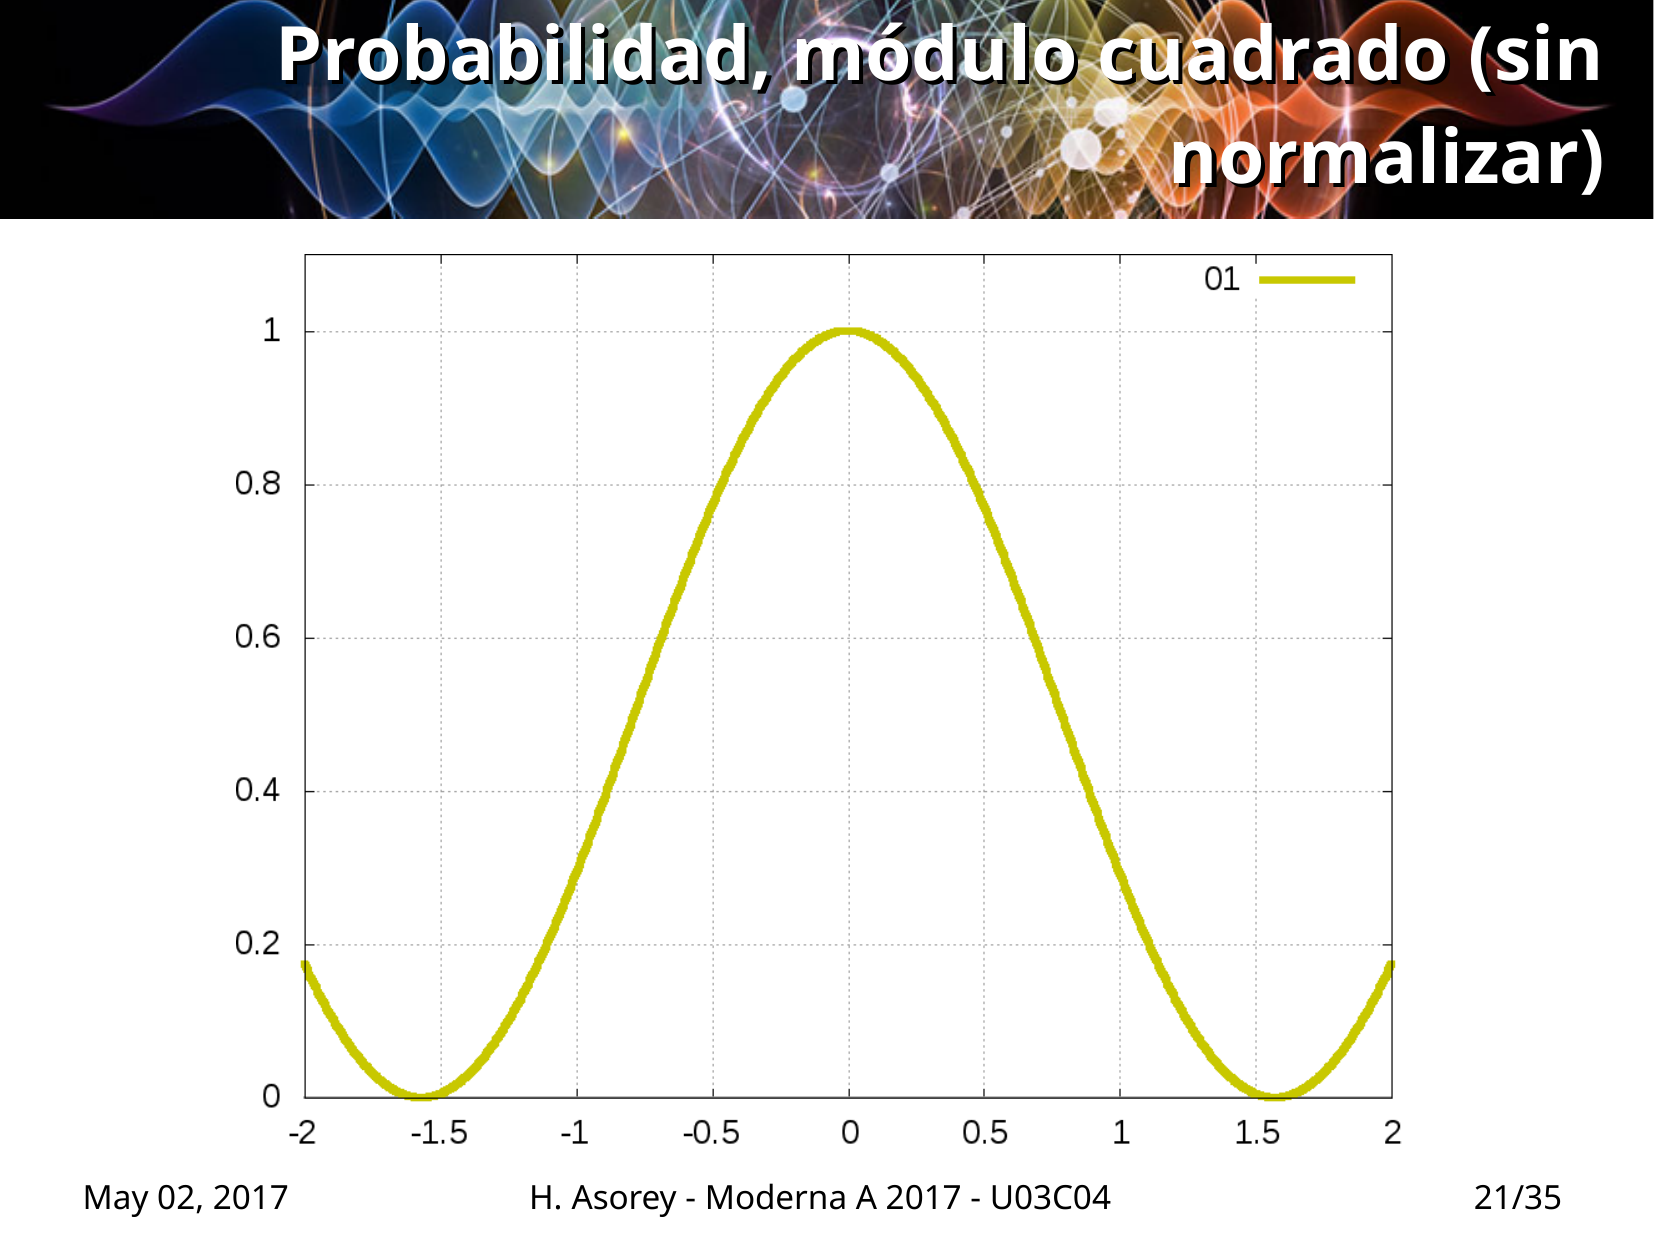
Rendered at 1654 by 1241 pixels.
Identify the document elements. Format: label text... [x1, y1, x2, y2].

title Probabilidad, módulo cuadrado (sin normalizar) [45, 15, 1606, 191]
picture [0, 0, 1654, 219]
picture [236, 254, 1414, 1155]
